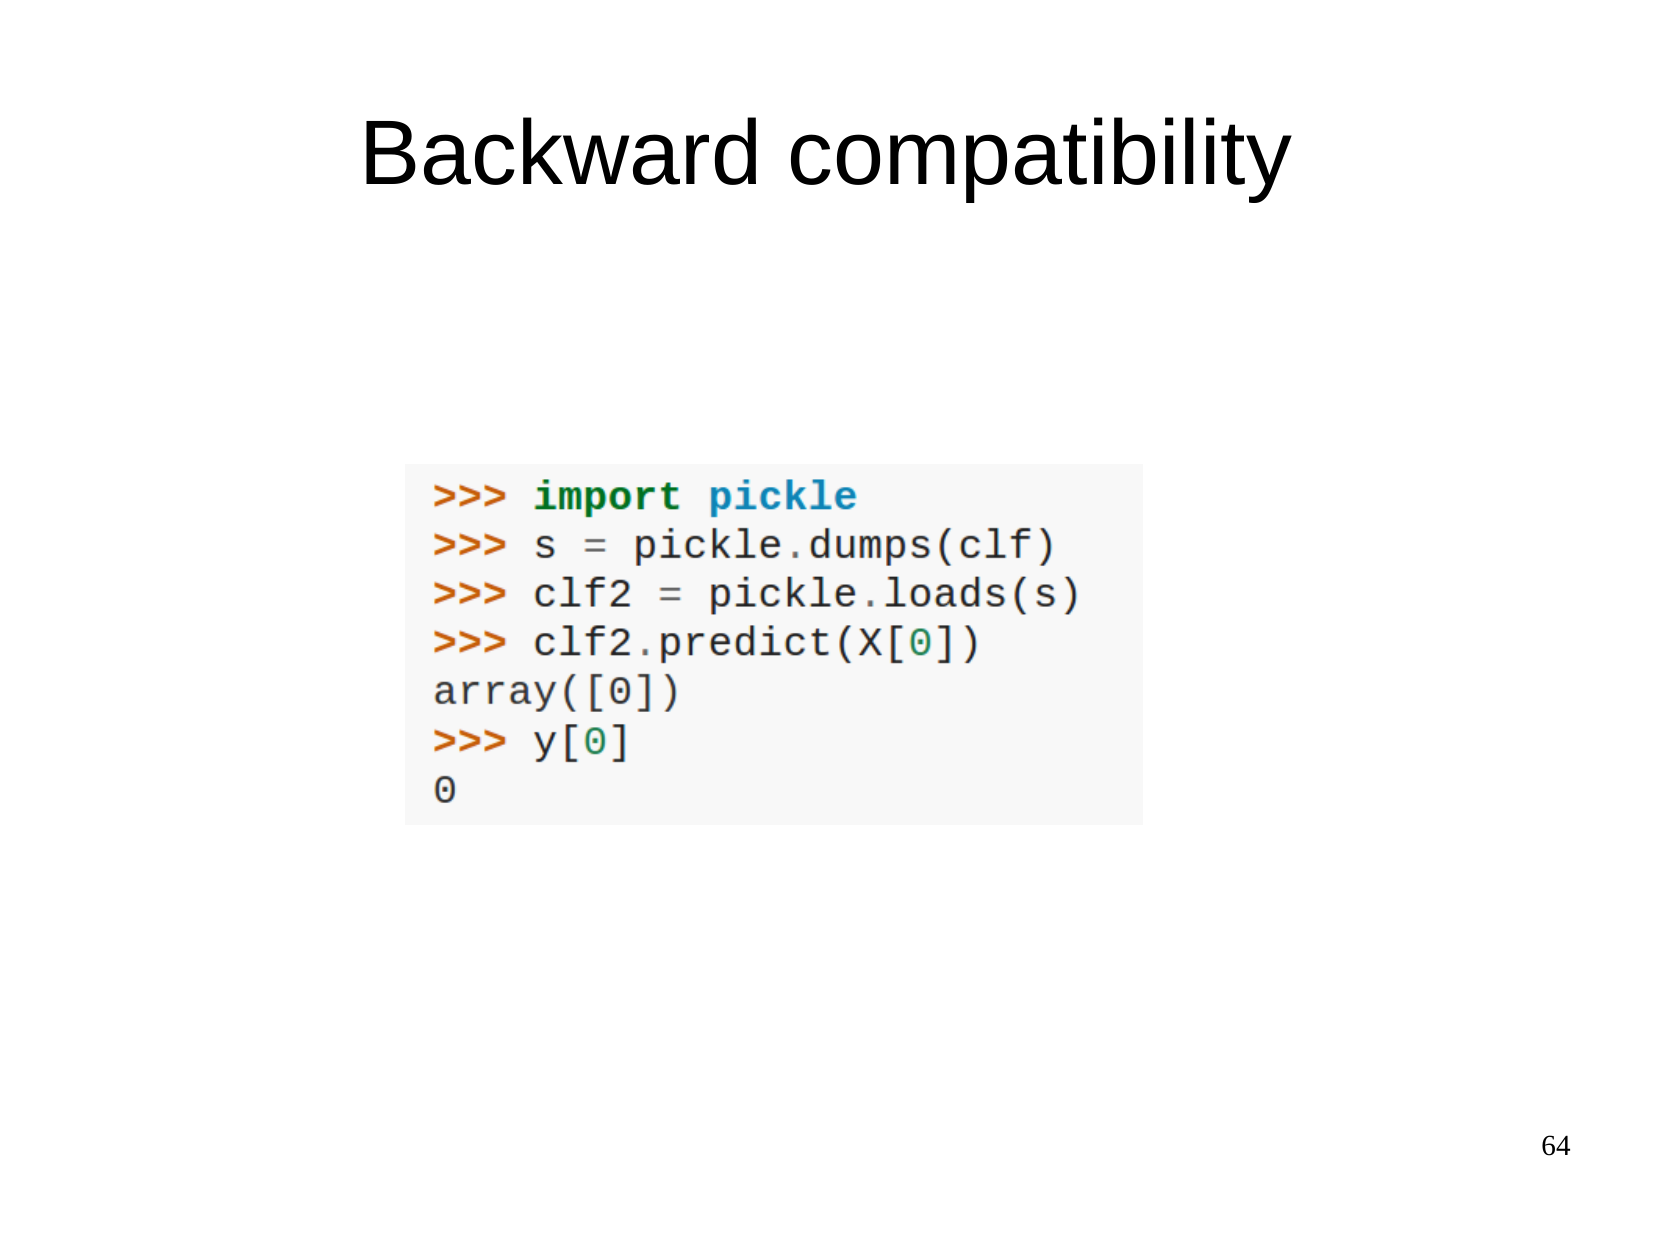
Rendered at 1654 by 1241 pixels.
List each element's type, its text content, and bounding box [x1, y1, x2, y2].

picture [405, 464, 1143, 825]
title Backward compatibility [82, 49, 1571, 257]
